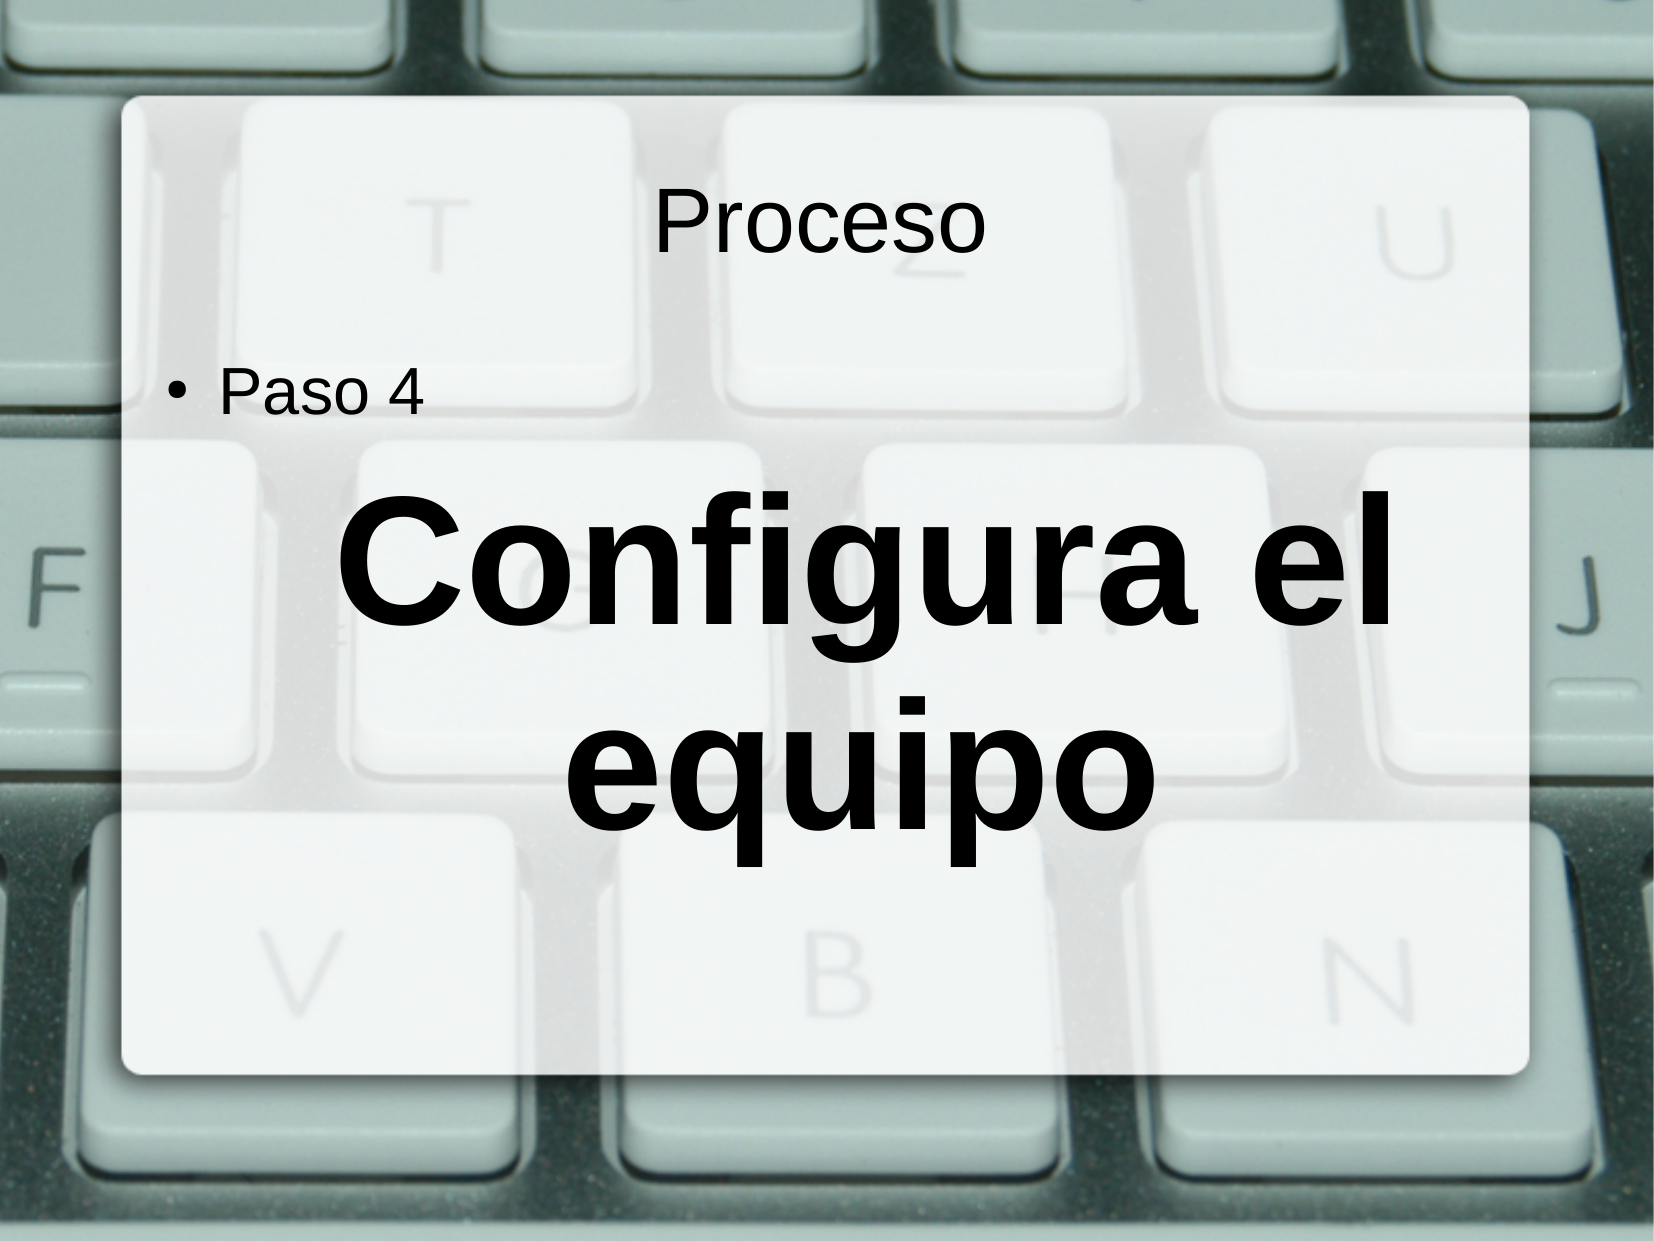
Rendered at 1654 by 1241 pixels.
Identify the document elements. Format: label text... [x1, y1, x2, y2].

picture [0, 0, 1654, 1241]
list Paso 4 Configura el equipo [147, 354, 1506, 1241]
title Proceso [135, 117, 1506, 325]
